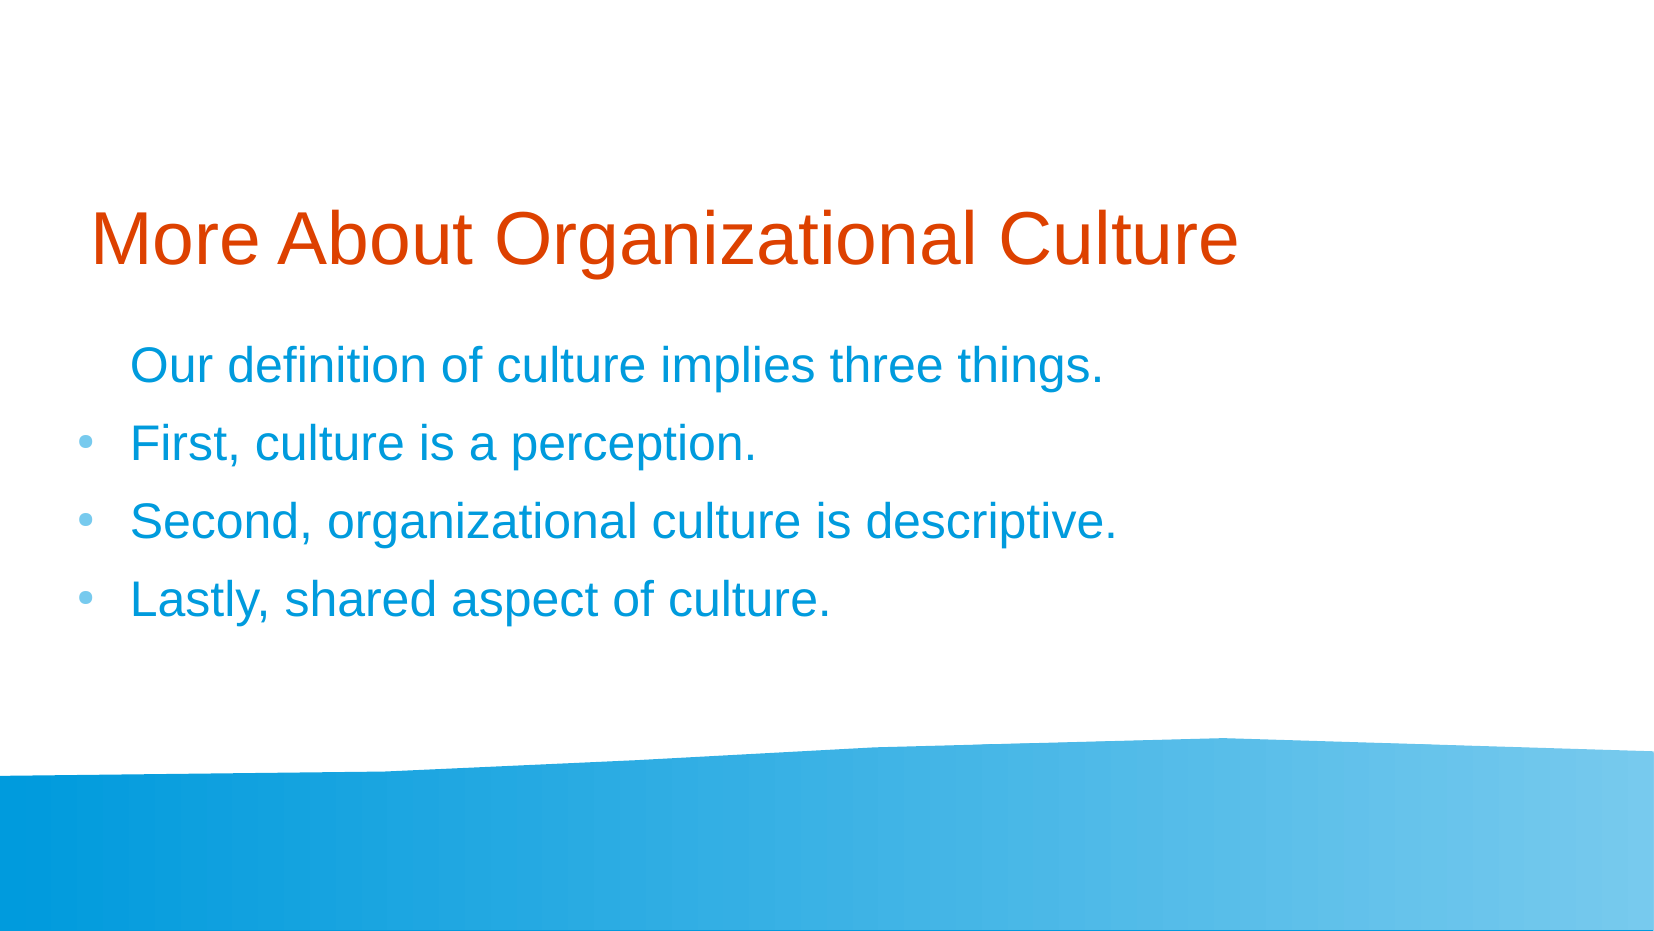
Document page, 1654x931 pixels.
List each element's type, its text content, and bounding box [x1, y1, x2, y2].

title More About Organizational Culture [0, 150, 1477, 328]
list Our definition of culture implies three things. First, culture is a perception. Second, organizational culture is descriptive. Lastly, shared aspect of culture. [59, 337, 1595, 739]
